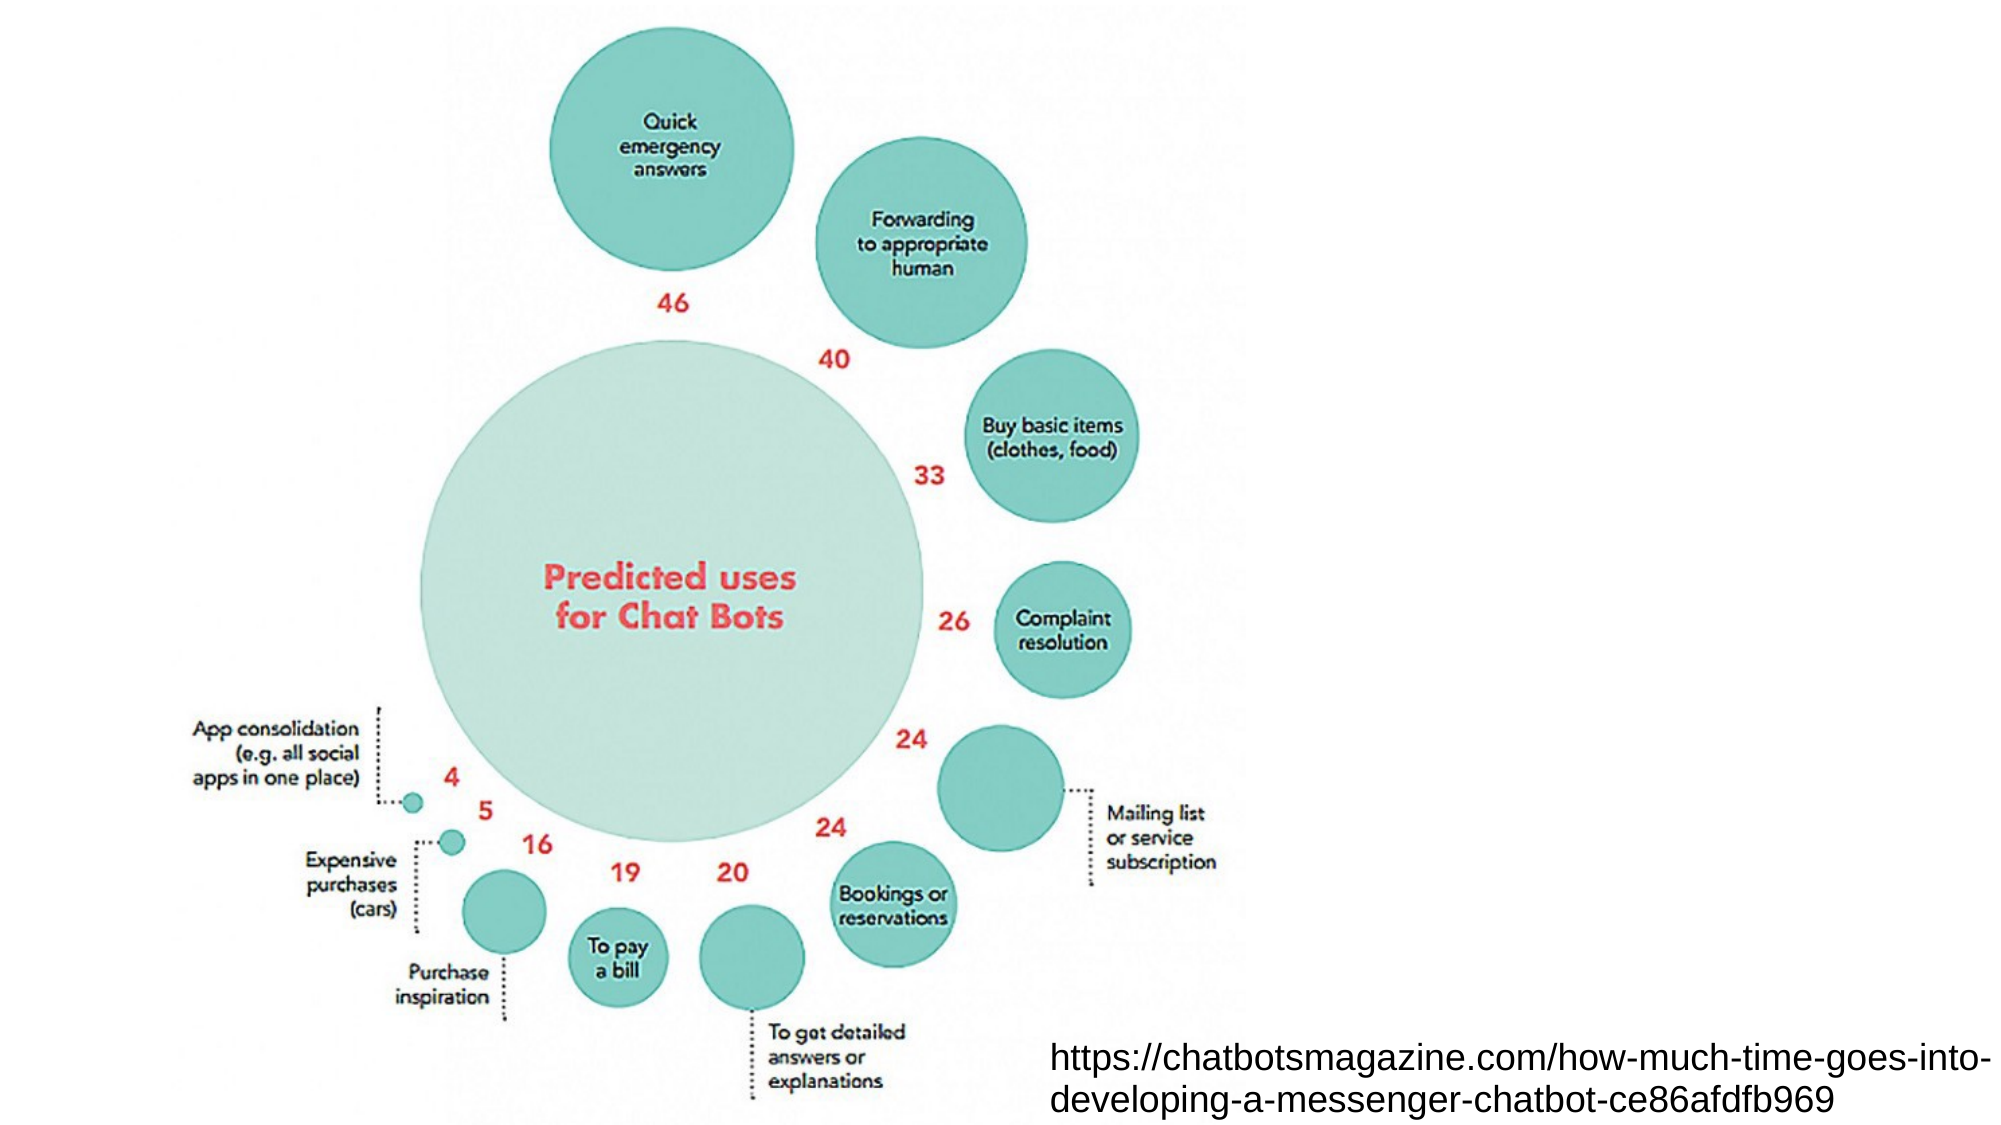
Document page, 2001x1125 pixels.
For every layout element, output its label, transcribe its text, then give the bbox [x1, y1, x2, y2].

picture [171, 5, 1246, 1125]
text_box https://chatbotsmagazine.com/how-much-time-goes-into-developing-a-messenger-chatbot-ce86afdfb969 [1035, 1029, 2000, 1125]
